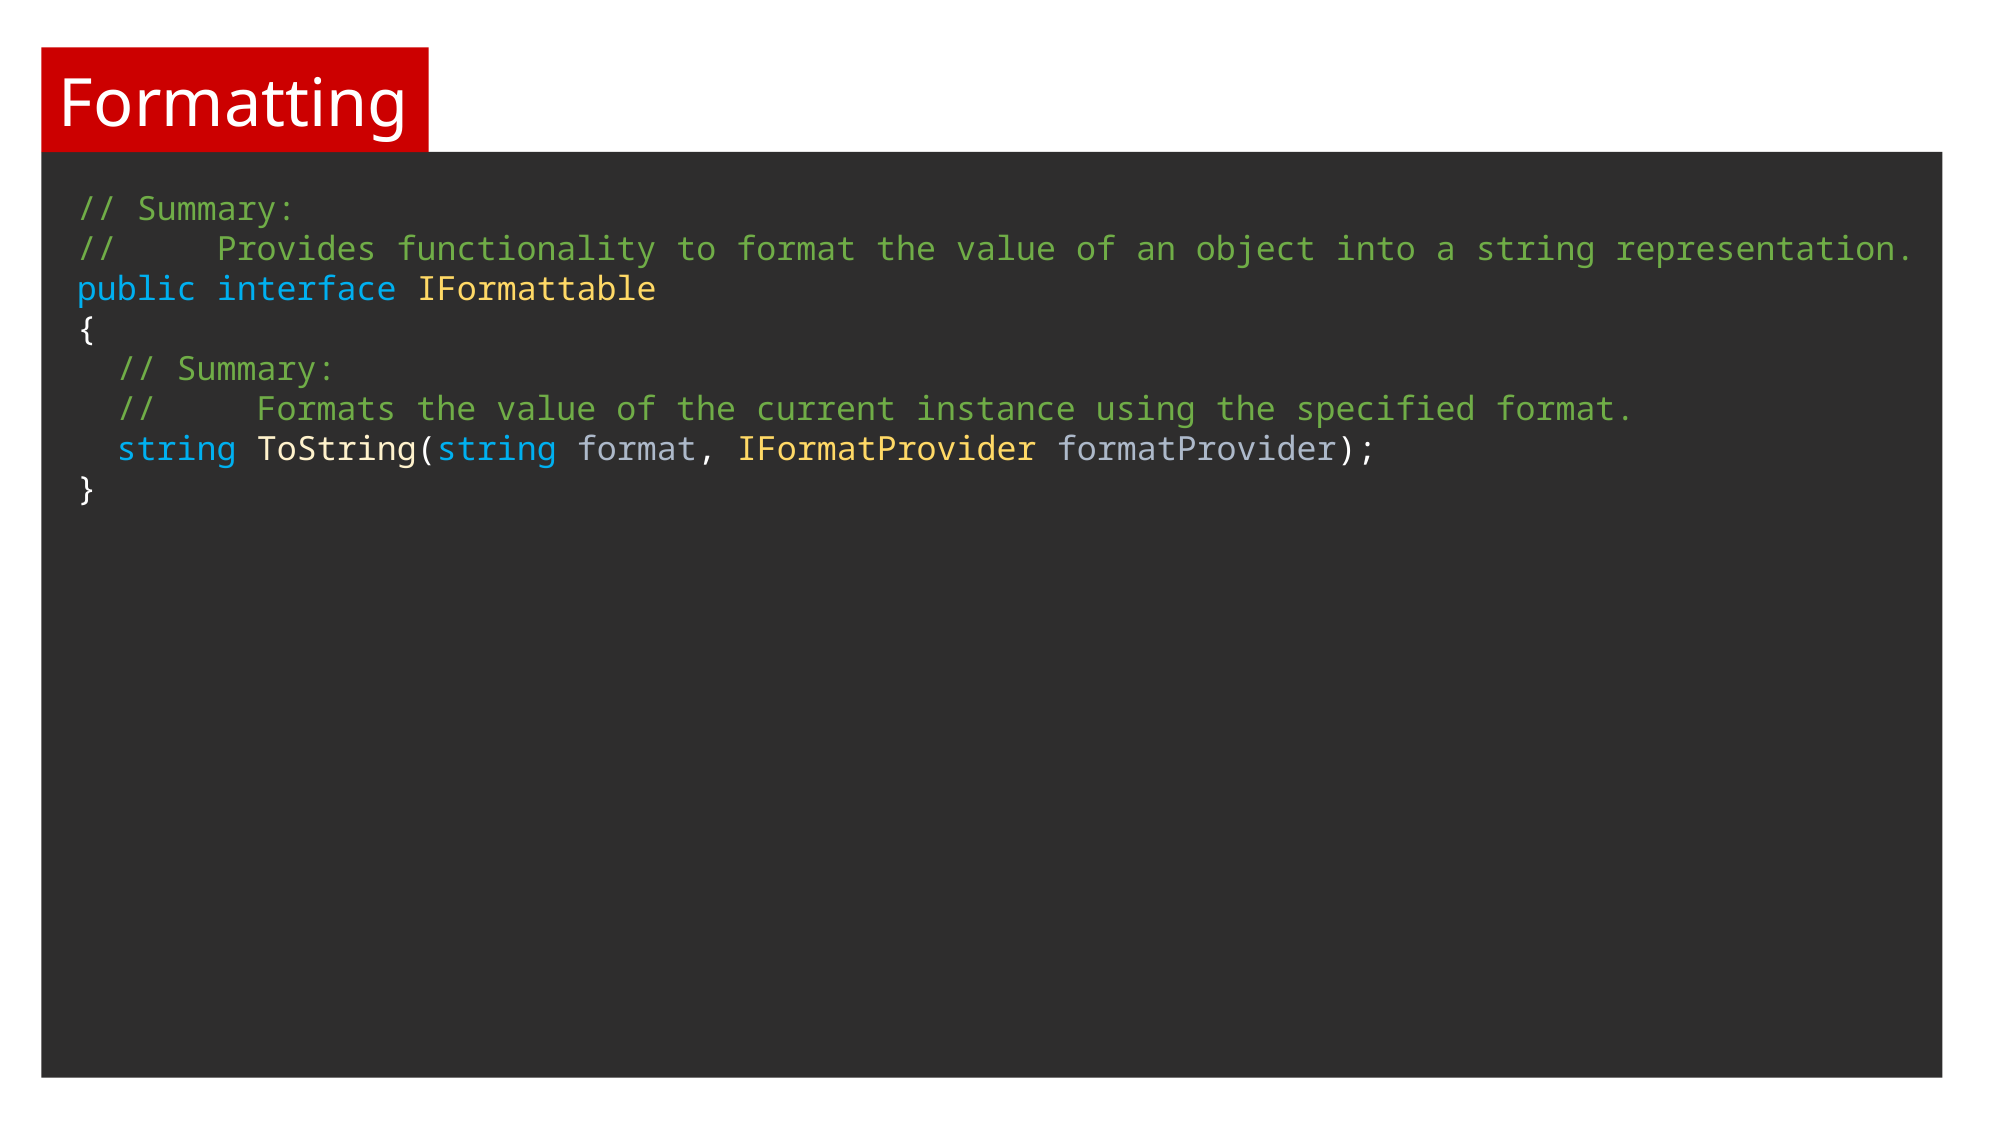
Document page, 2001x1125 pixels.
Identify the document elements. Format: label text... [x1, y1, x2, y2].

text_box // Summary: // Provides functionality to format the value of an object into a string representation. public interface IFormattable { // Summary: // Formats the value of the current instance using the specified format. string ToString(string format, IFormatProvider formatProvider); } [41, 152, 1777, 517]
text_box [41, 152, 1942, 1078]
text_box Formatting [41, 47, 429, 153]
